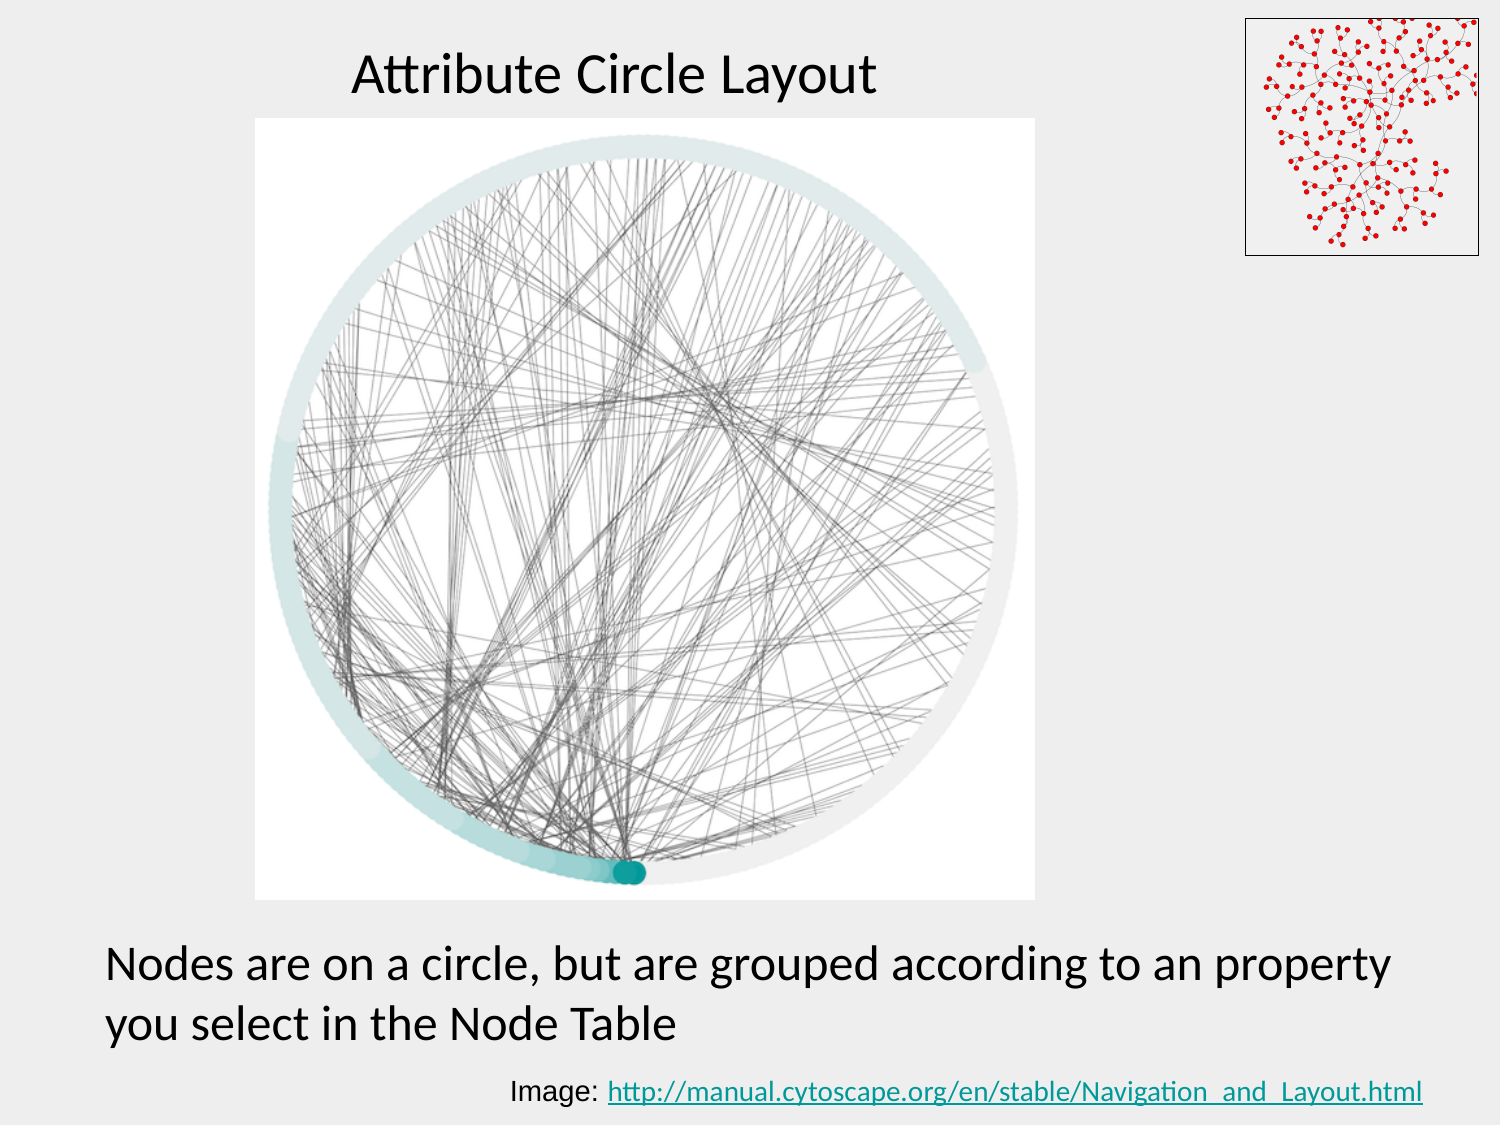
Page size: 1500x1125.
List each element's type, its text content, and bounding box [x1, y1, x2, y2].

picture [1246, 19, 1478, 255]
text_box Attribute Circle Layout [0, 34, 1290, 106]
picture [255, 118, 1035, 900]
text_box Nodes are on a circle, but are grouped according to an property you select in the Node Table [105, 930, 1410, 1065]
text_box Image: http://manual.cytoscape.org/en/stable/Navigation_and_Layout.html [495, 1064, 1470, 1125]
